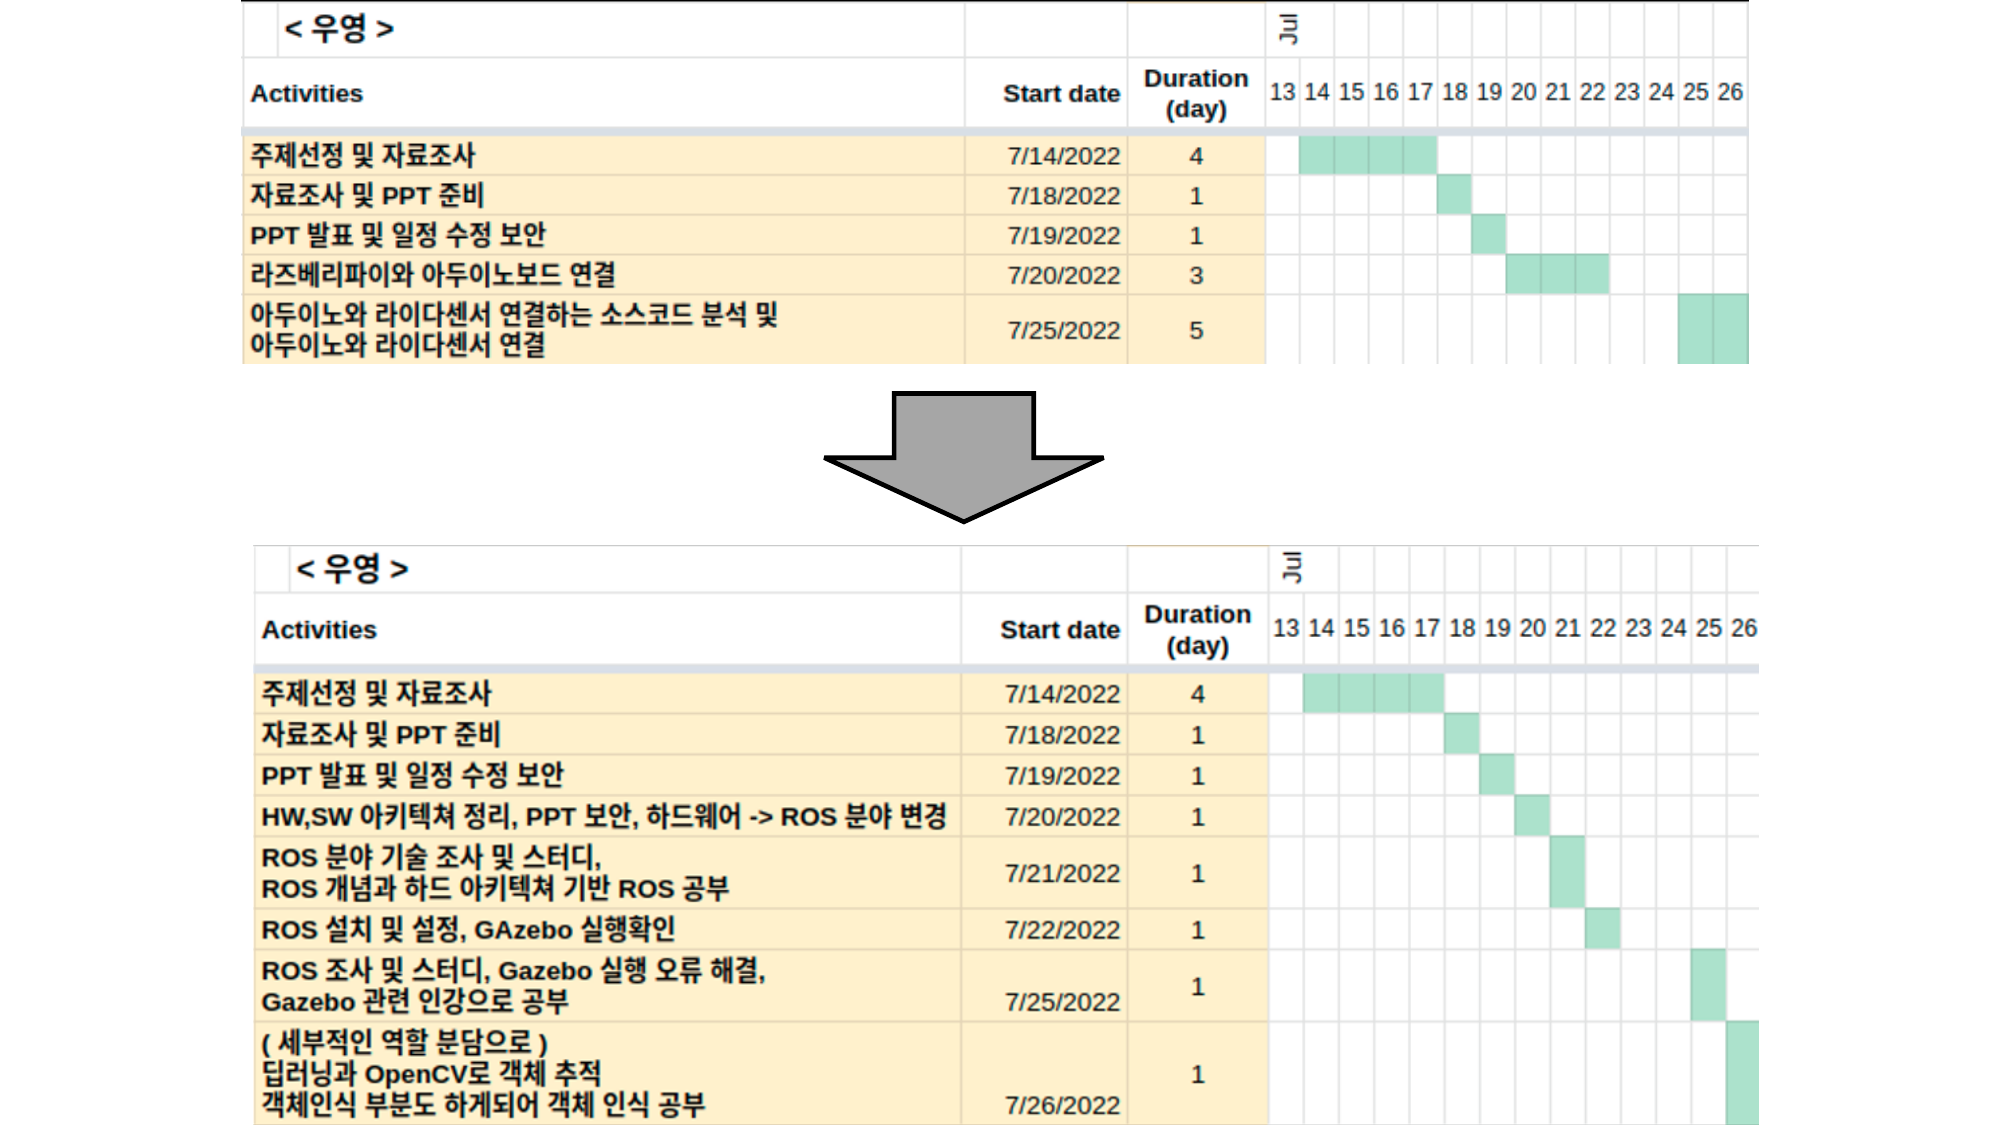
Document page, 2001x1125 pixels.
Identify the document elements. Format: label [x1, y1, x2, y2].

text_box [824, 393, 1104, 522]
picture [241, 0, 1749, 364]
picture [253, 545, 1759, 1125]
